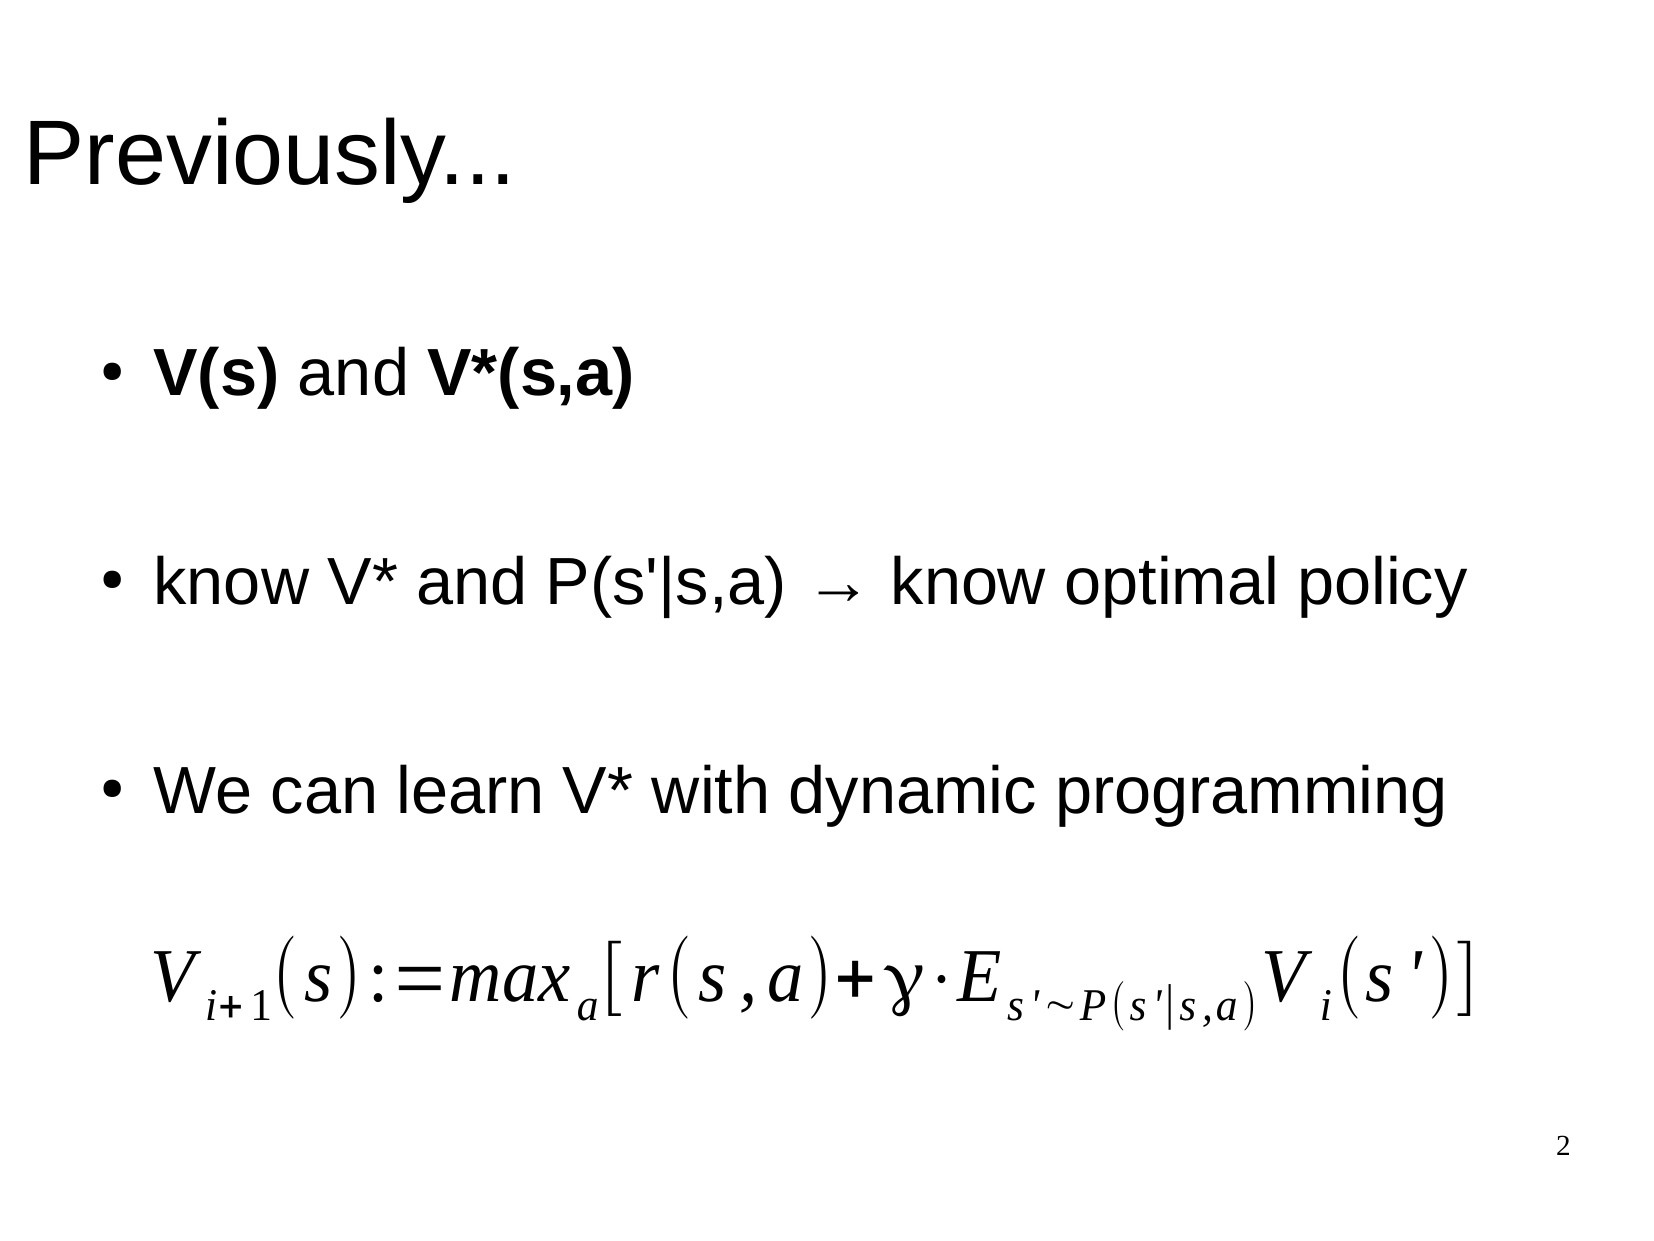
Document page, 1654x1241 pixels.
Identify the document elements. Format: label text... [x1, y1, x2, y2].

title Previously... [23, 49, 1512, 257]
chart [132, 929, 1493, 1032]
list V(s) and V*(s,a) know V* and P(s'|s,a) → know optimal policy We can learn V* with dynamic programming [82, 231, 1571, 1182]
